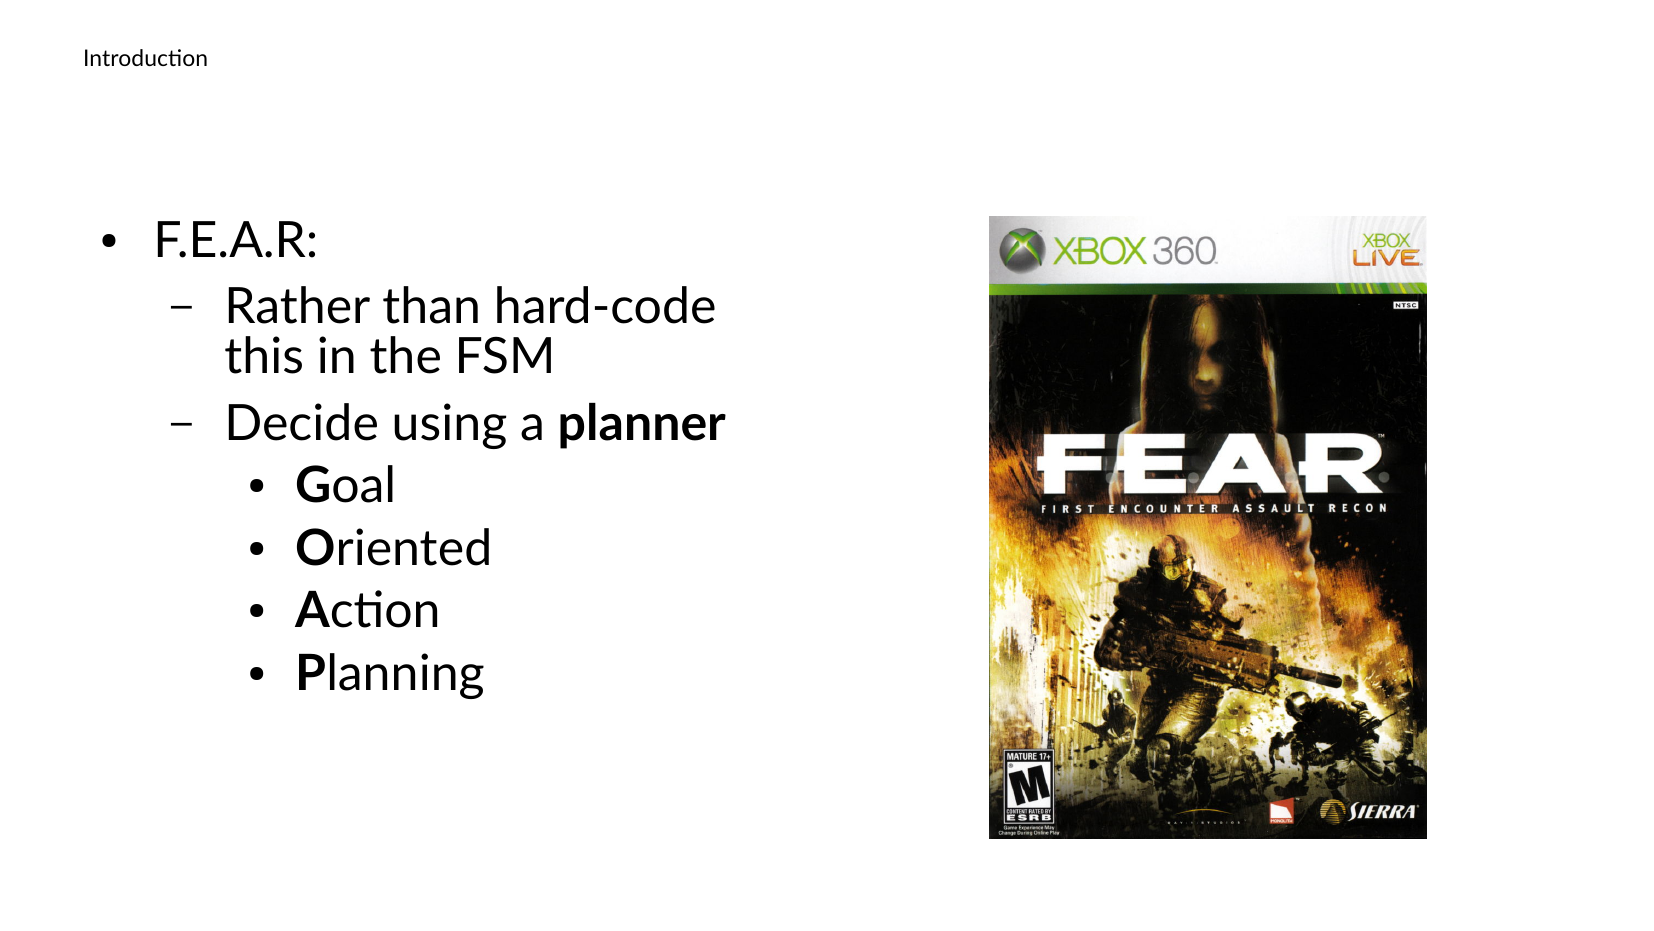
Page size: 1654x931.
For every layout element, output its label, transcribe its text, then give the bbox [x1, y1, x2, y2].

title Introduction [83, 0, 1571, 119]
picture [897, 216, 1519, 839]
list F.E.A.R: Rather than hard-code this in the FSM Decide using a planner Goal Oriented Action Planning [82, 217, 809, 839]
